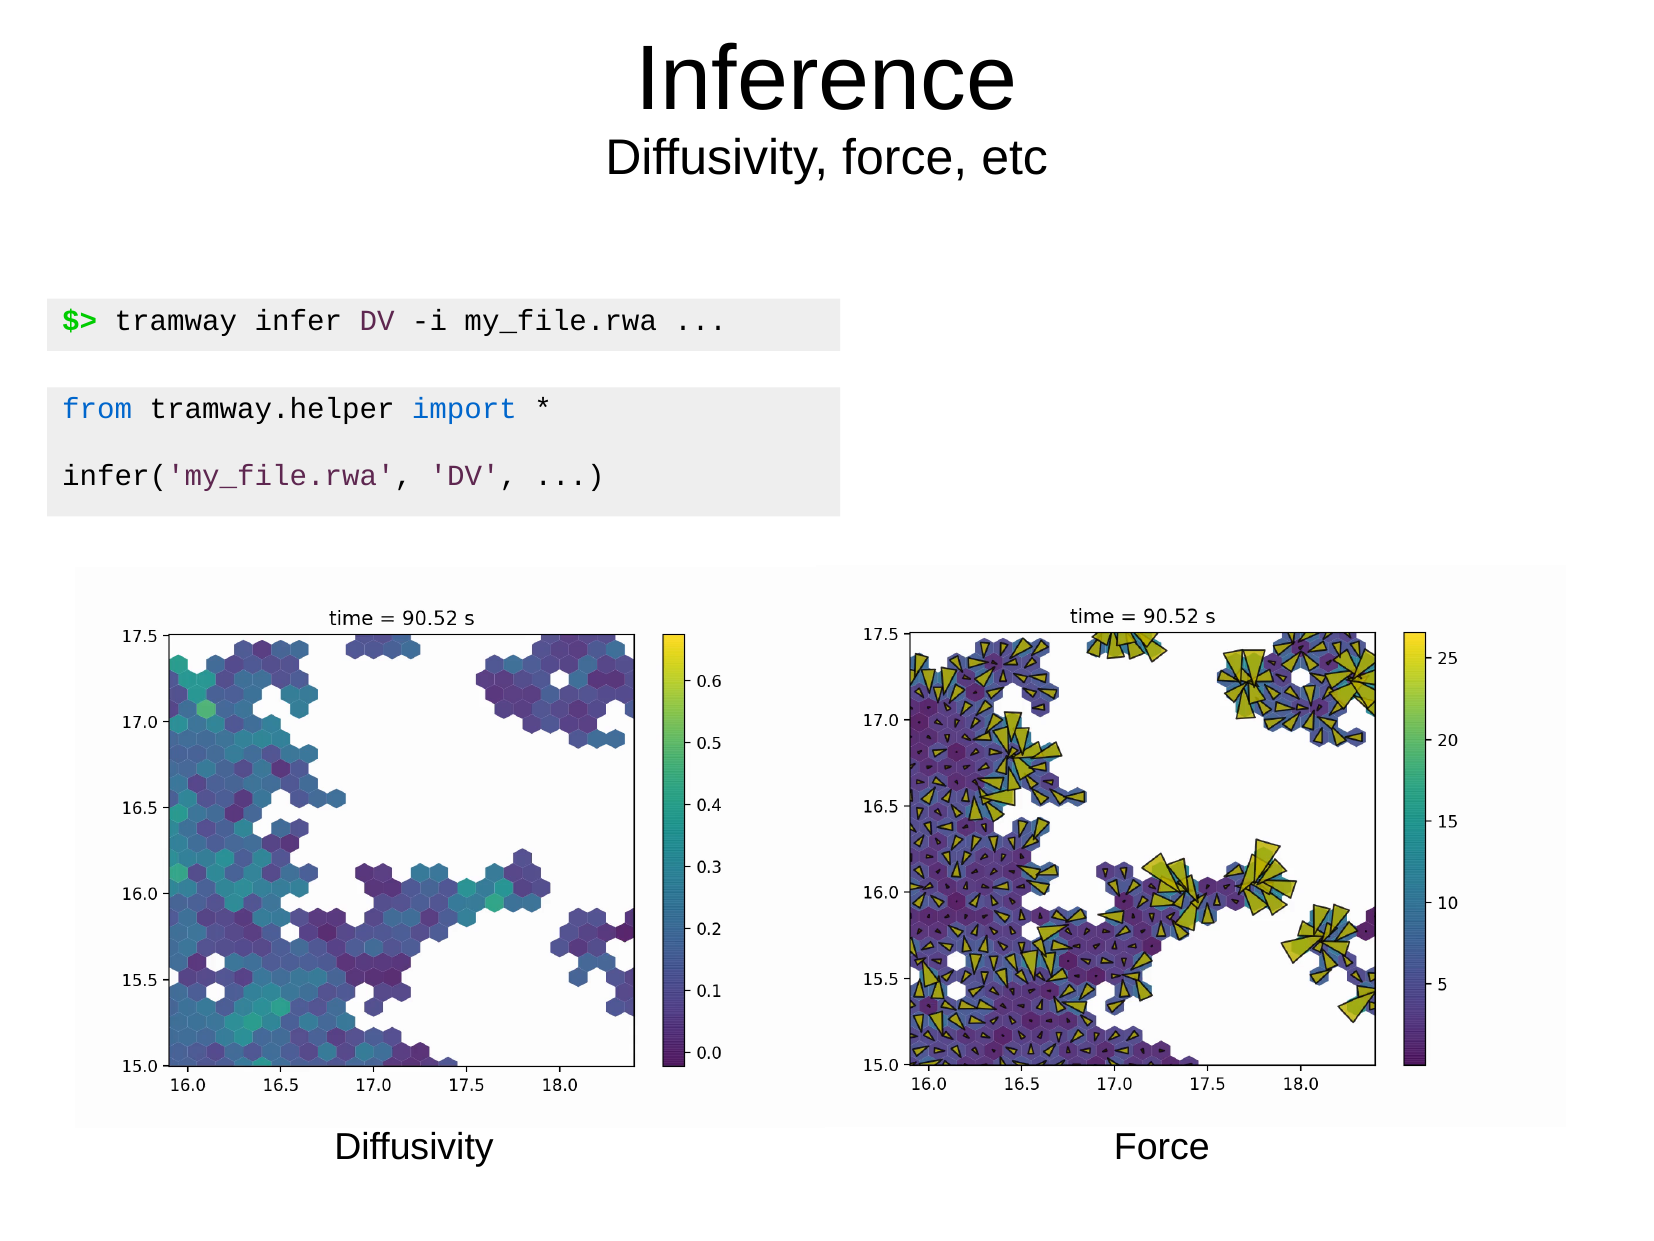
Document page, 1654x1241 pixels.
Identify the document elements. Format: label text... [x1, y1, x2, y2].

title Inference Diffusivity, force, etc [82, 2, 1571, 210]
text_box [75, 565, 1566, 1129]
text_box Diffusivity [319, 1129, 510, 1176]
text_box $> tramway infer DV -i my_file.rwa ... [47, 298, 841, 351]
text_box from tramway.helper import * infer('my_file.rwa', 'DV', ...) [47, 387, 841, 517]
text_box Force [1099, 1128, 1231, 1176]
